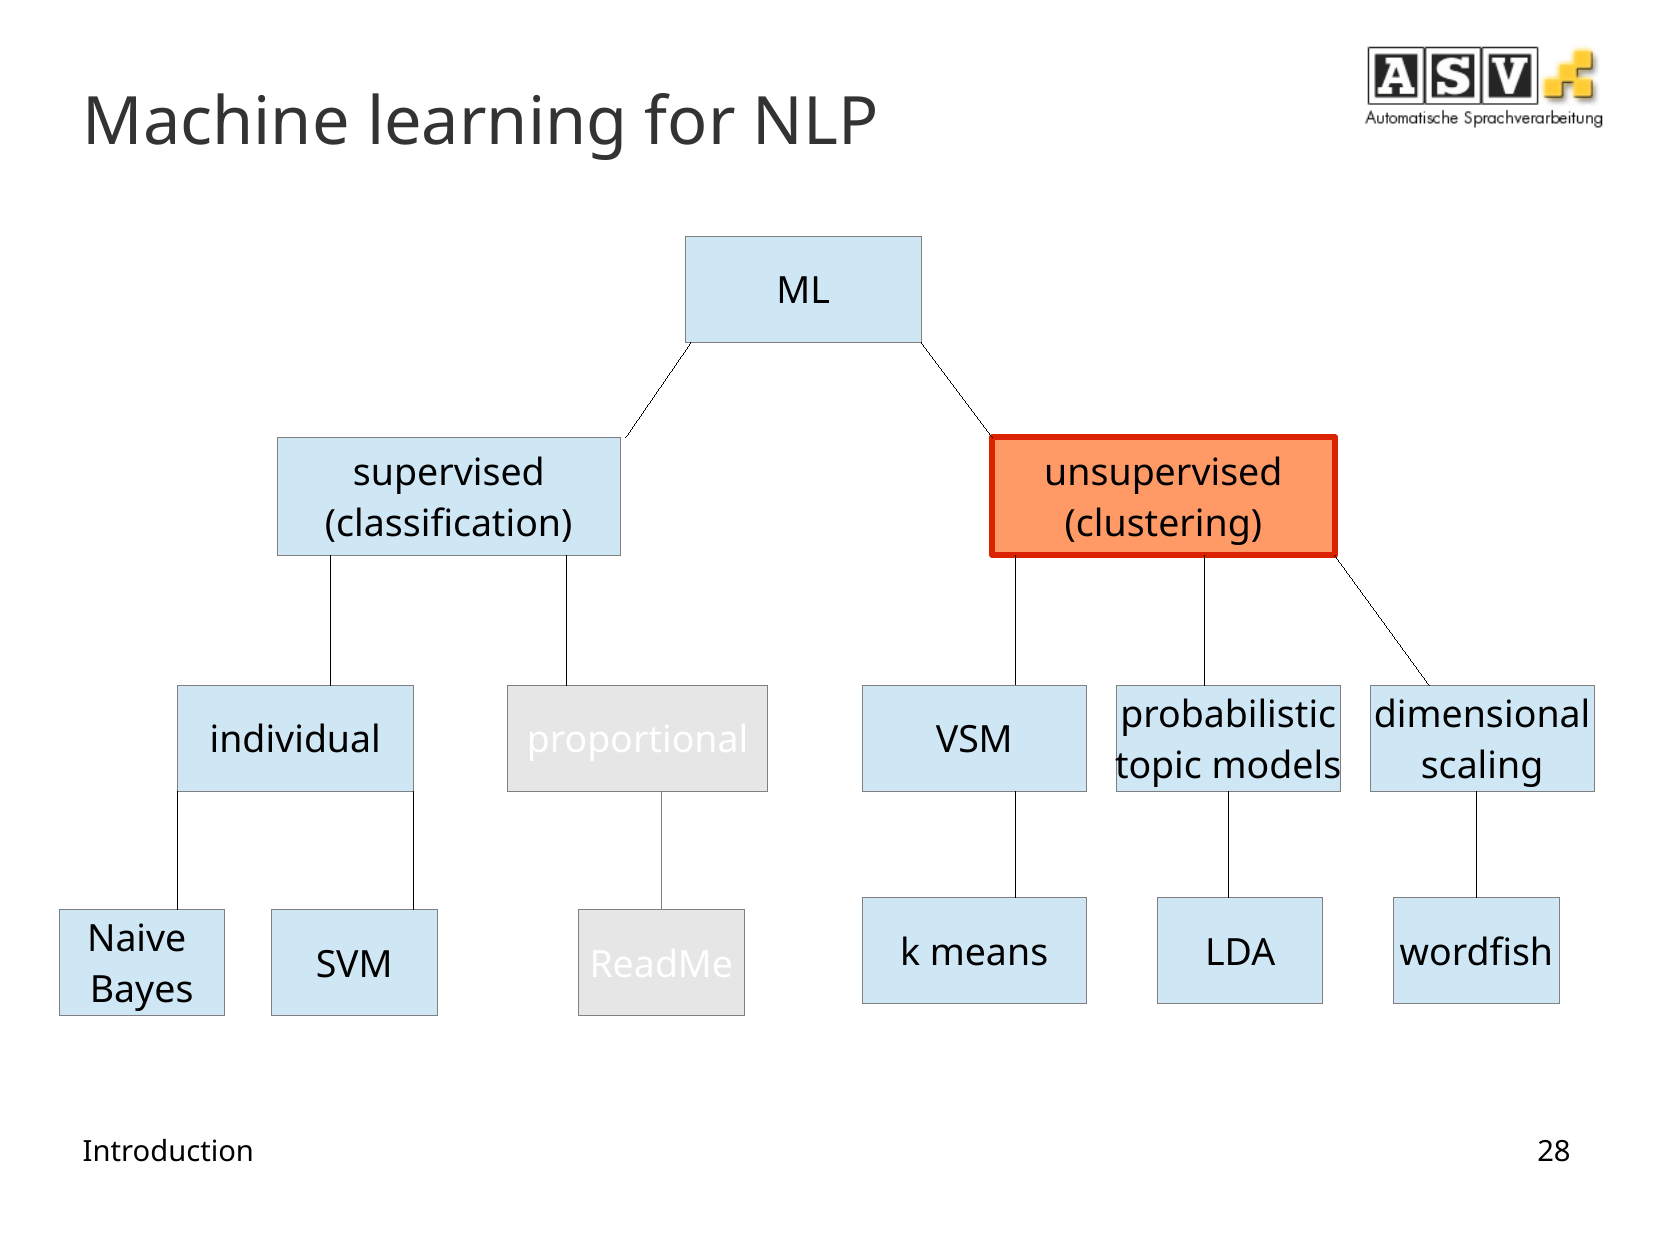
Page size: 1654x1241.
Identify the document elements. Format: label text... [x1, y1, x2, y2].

text_box LDA [1157, 897, 1323, 1004]
text_box individual [177, 685, 414, 792]
text_box probabilistic topic models [1116, 685, 1341, 792]
text_box proportional [507, 685, 768, 792]
text_box wordfish [1393, 897, 1560, 1004]
text_box dimensional scaling [1370, 685, 1595, 792]
text_box Naive Bayes [59, 909, 225, 1016]
text_box k means [862, 897, 1087, 1004]
text_box ReadMe [578, 909, 745, 1016]
title Machine learning for NLP [82, 49, 1347, 189]
picture [1364, 43, 1605, 129]
text_box ML [685, 236, 922, 343]
text_box SVM [271, 909, 438, 1016]
text_box supervised (classification) [277, 437, 621, 556]
text_box unsupervised (clustering) [992, 437, 1335, 556]
text_box VSM [862, 685, 1087, 792]
